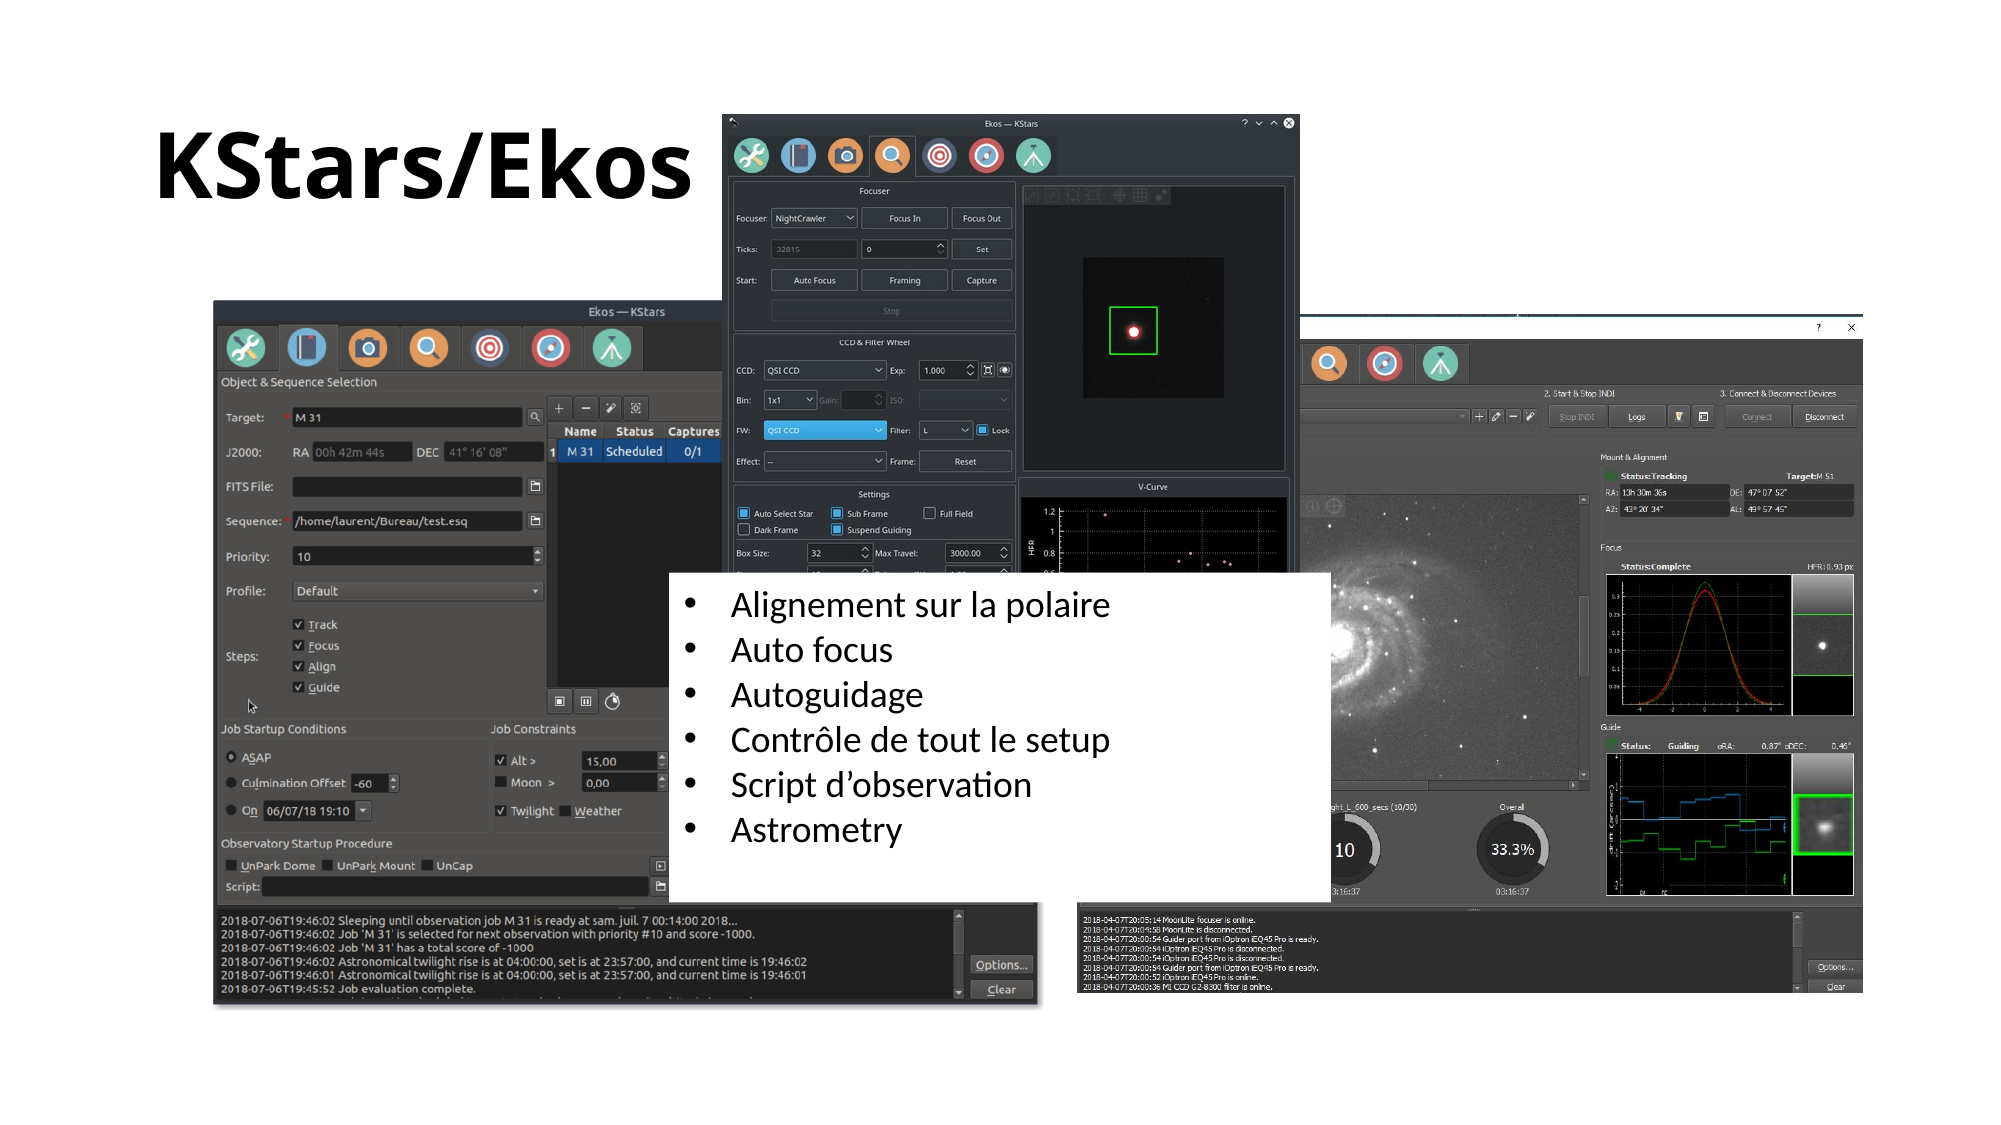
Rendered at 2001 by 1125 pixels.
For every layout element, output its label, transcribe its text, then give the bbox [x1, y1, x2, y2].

picture [209, 114, 1863, 1011]
title KStars/Ekos : [137, 59, 1863, 278]
text_box Alignement sur la polaire Auto focus Autoguidage Contrôle de tout le setup Script d’observation Astrometry [669, 572, 1331, 903]
